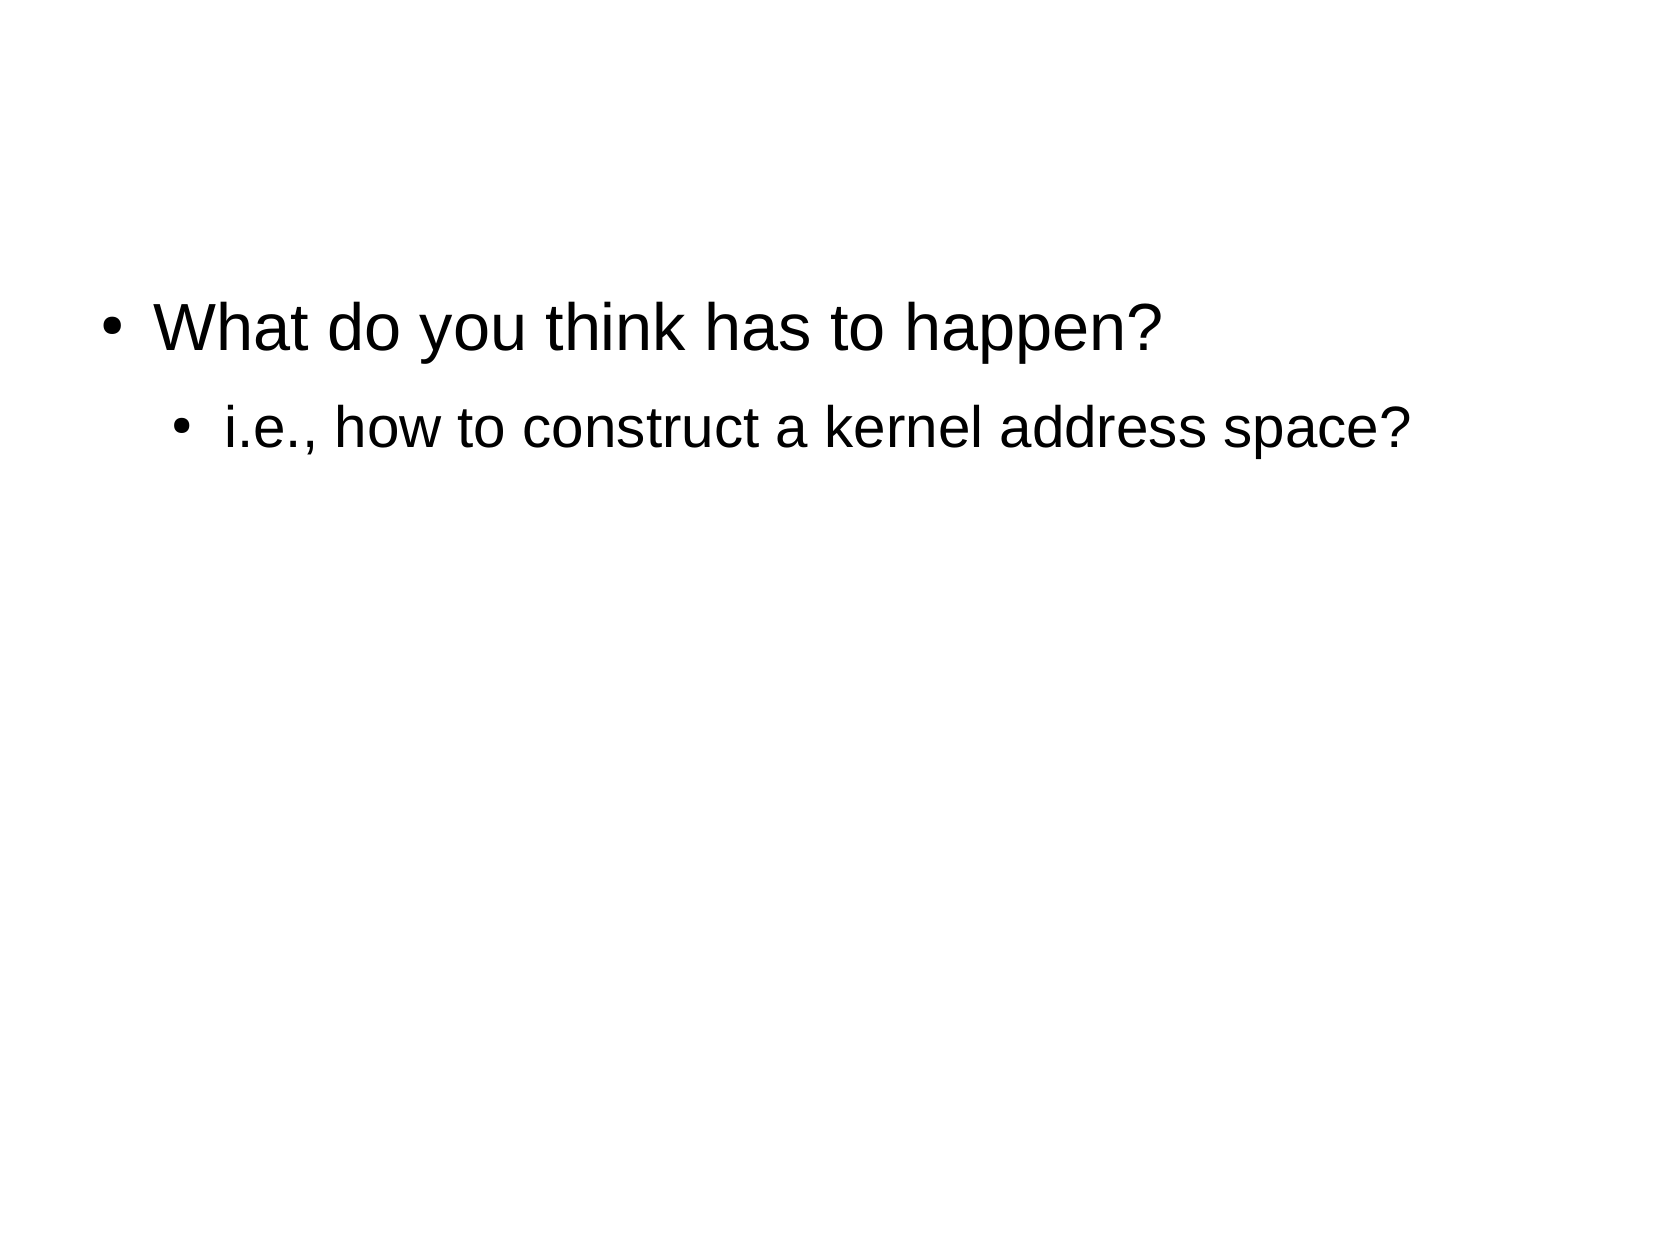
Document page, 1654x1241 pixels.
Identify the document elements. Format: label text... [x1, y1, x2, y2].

list What do you think has to happen? i.e., how to construct a kernel address space? [82, 290, 1571, 1010]
